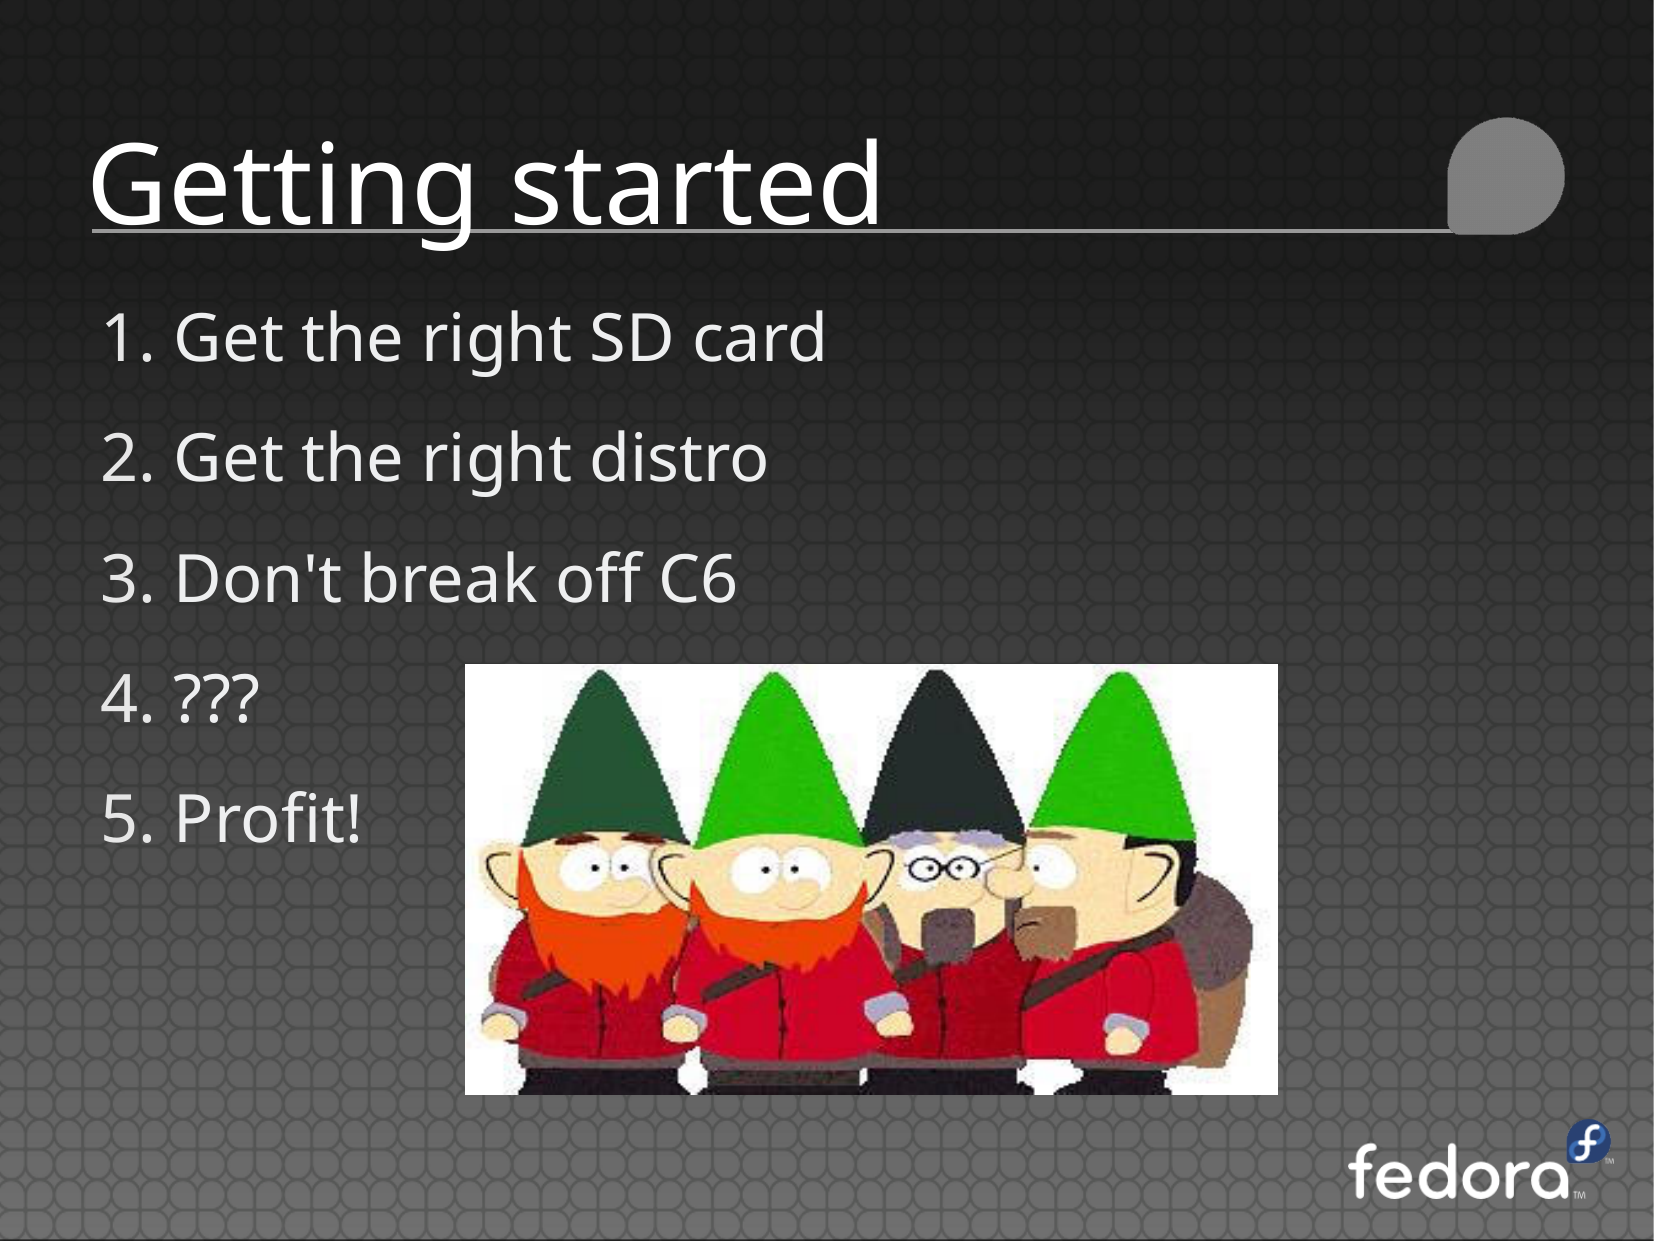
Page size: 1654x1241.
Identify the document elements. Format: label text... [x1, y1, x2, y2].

picture [0, 0, 1654, 1241]
list Get the right SD card Get the right distro Don't break off C6 ??? Profit! [82, 290, 1571, 1010]
title Getting started [86, 112, 1576, 249]
